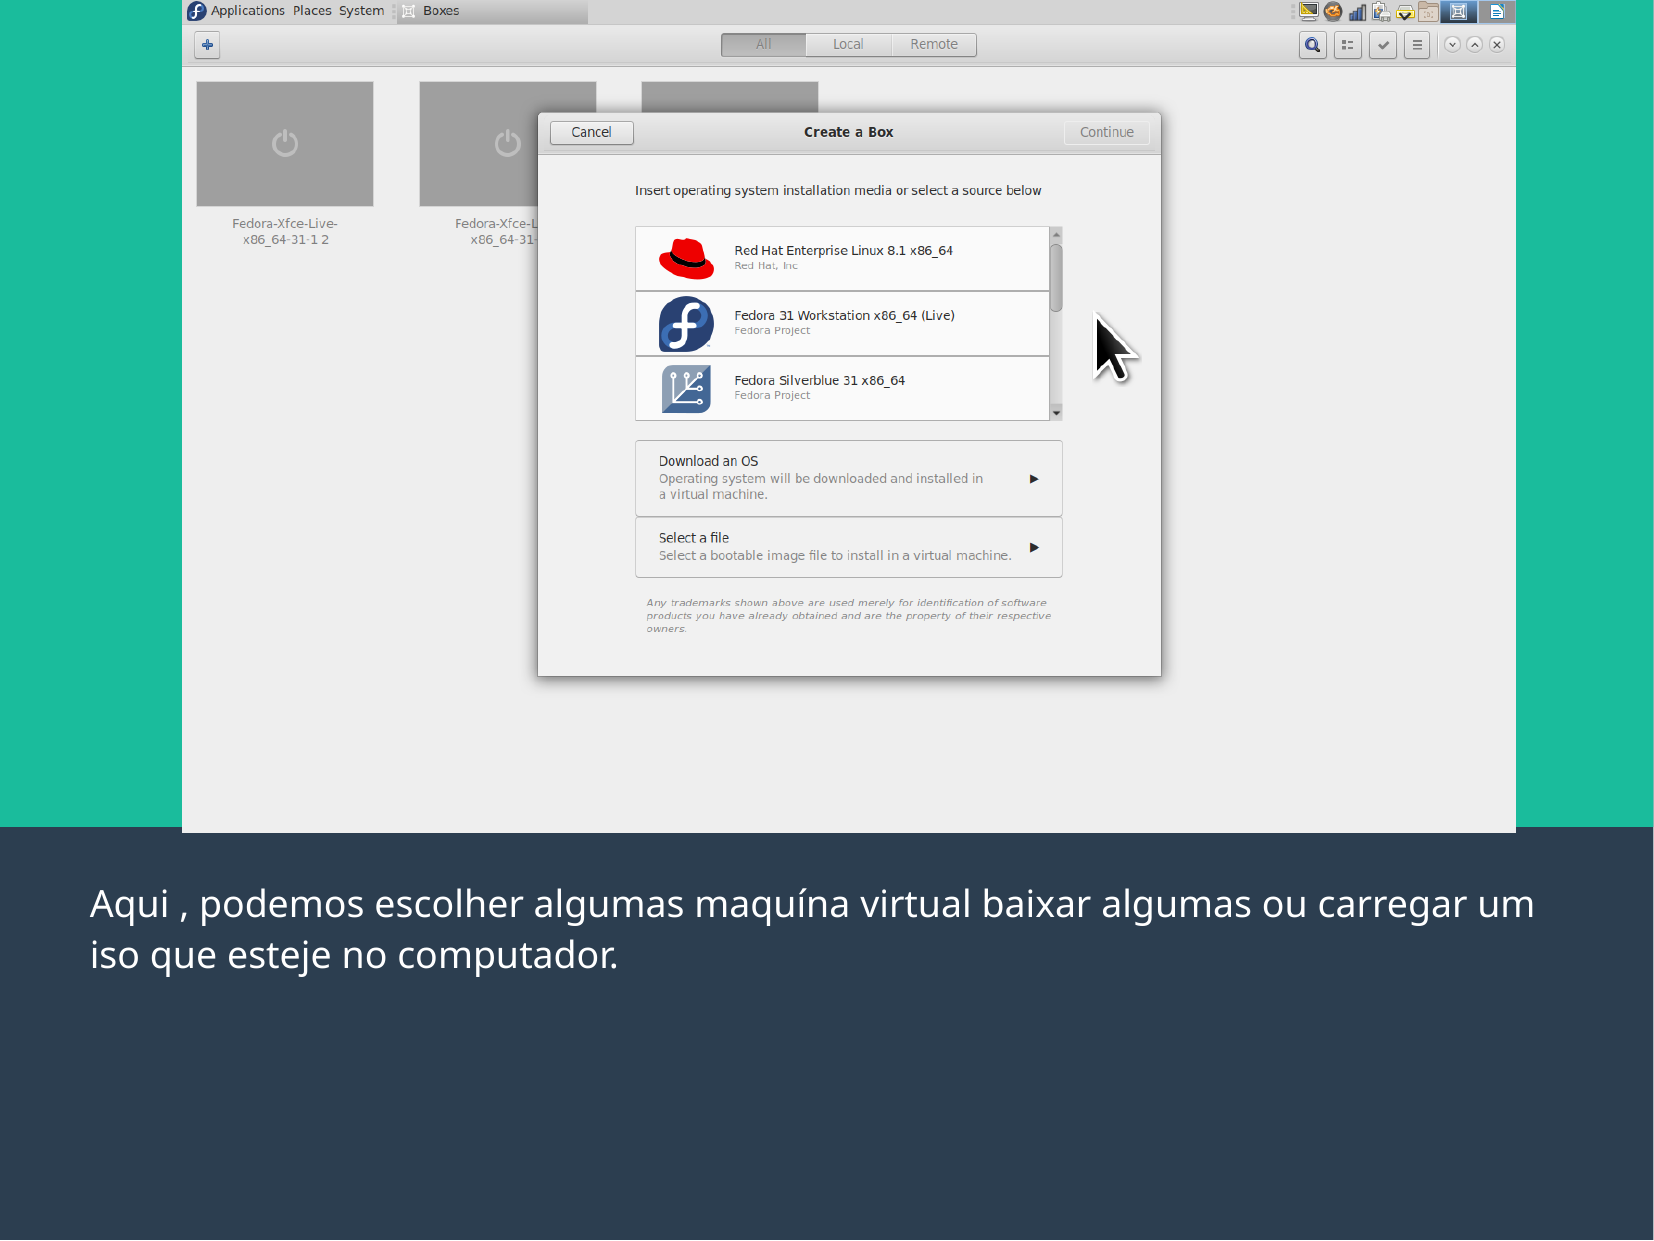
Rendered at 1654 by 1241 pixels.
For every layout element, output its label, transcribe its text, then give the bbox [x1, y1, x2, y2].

text_box Aqui , podemos escolher algumas maquína virtual baixar algumas ou carregar um iso que esteje no computador. [75, 870, 1576, 972]
picture [182, 0, 1516, 833]
